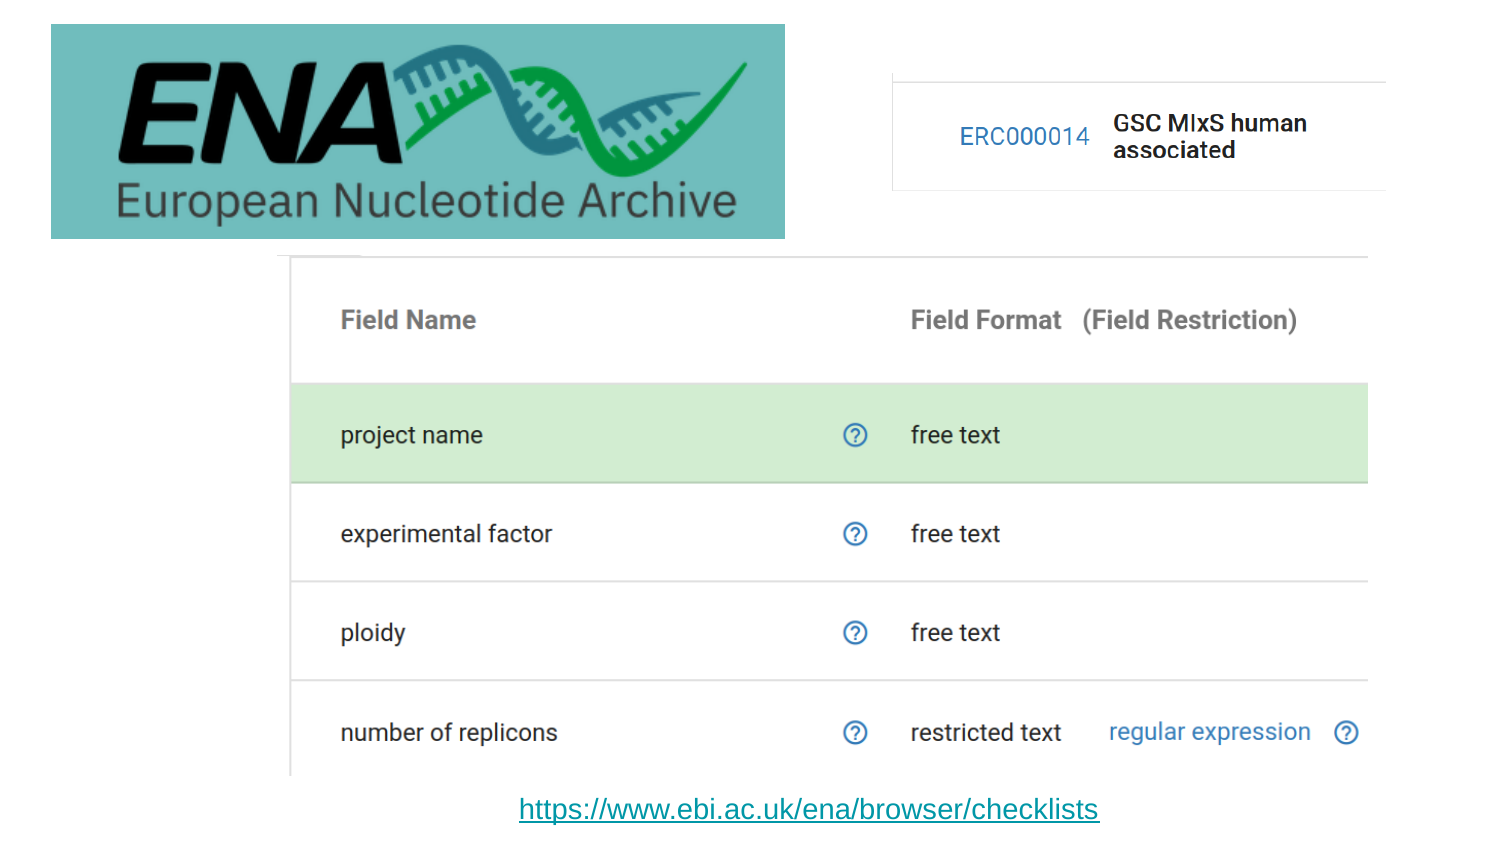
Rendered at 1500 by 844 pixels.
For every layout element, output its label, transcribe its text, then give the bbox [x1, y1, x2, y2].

picture [277, 255, 1368, 776]
text_box https://www.ebi.ac.uk/ena/browser/checklists [503, 776, 1179, 841]
picture [51, 24, 785, 239]
picture [876, 73, 1386, 191]
